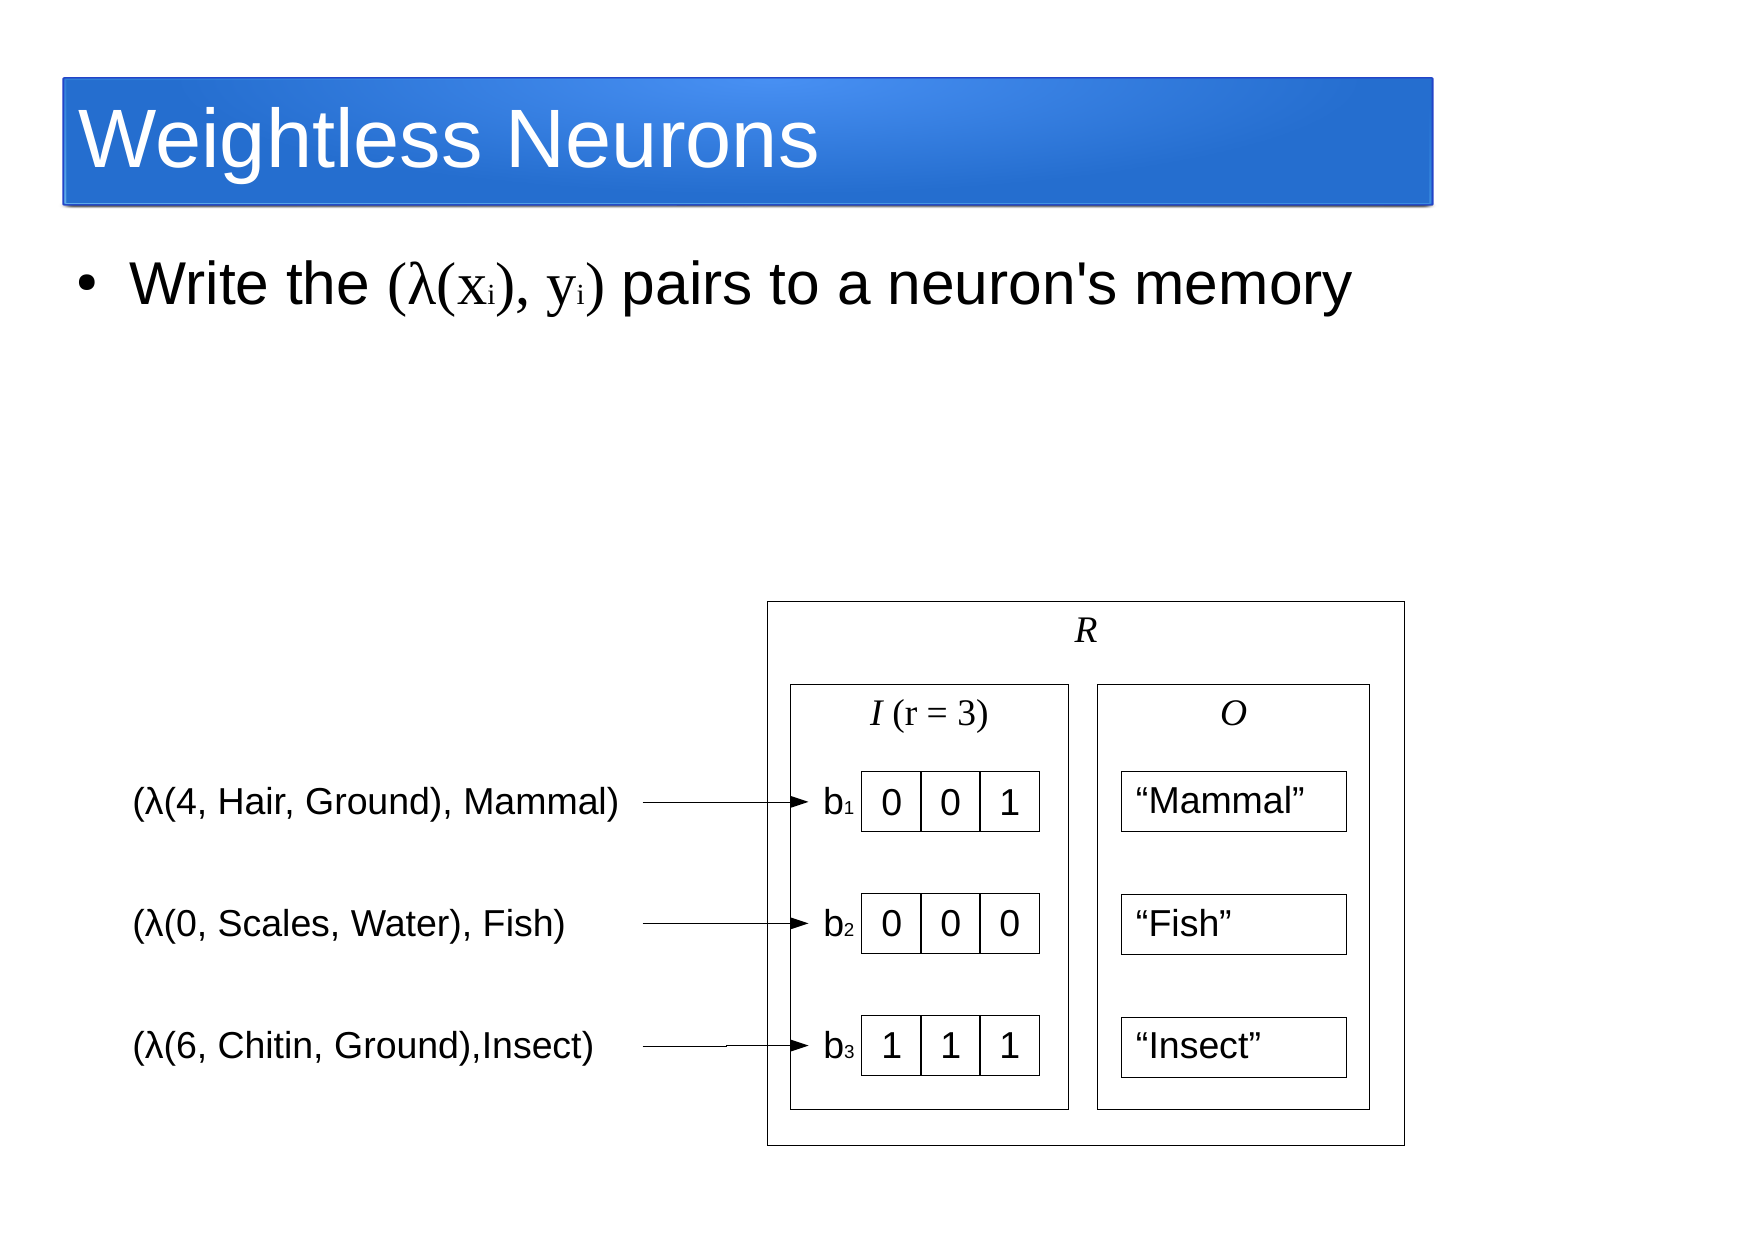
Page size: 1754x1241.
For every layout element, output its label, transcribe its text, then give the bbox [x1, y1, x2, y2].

text_box I (r = 3) [790, 684, 1069, 1110]
text_box “Insect” [1121, 1017, 1347, 1078]
text_box b3 [808, 1017, 892, 1074]
text_box b2 [808, 894, 892, 952]
text_box 1 [979, 1015, 1040, 1076]
text_box b1 [808, 773, 892, 831]
text_box O [1097, 684, 1370, 1110]
text_box 0 [892, 913, 897, 934]
list Write the (λ(xi), yi) pairs to a neuron's memory [58, 249, 1696, 366]
picture [58, 77, 1439, 209]
text_box “Fish” [1121, 894, 1347, 955]
text_box 1 [979, 771, 1040, 832]
text_box “Mammal” [1121, 771, 1347, 832]
text_box R [767, 601, 1405, 1146]
title Weightless Neurons [78, 80, 1429, 198]
text_box R [767, 803, 790, 923]
text_box R [767, 924, 790, 1045]
text_box 0 [979, 893, 1040, 954]
text_box 0 [861, 893, 920, 954]
text_box (λ(6, Chitin, Ground),Insect) [117, 1017, 643, 1075]
text_box 0 [892, 792, 897, 813]
text_box 0 [920, 893, 979, 954]
text_box 0 [920, 771, 979, 832]
text_box (λ(4, Hair, Ground), Mammal) [117, 773, 643, 831]
text_box 1 [920, 1015, 979, 1076]
text_box (λ(0, Scales, Water), Fish) [117, 894, 643, 952]
text_box 0 [861, 771, 920, 832]
text_box 1 [861, 1015, 920, 1076]
